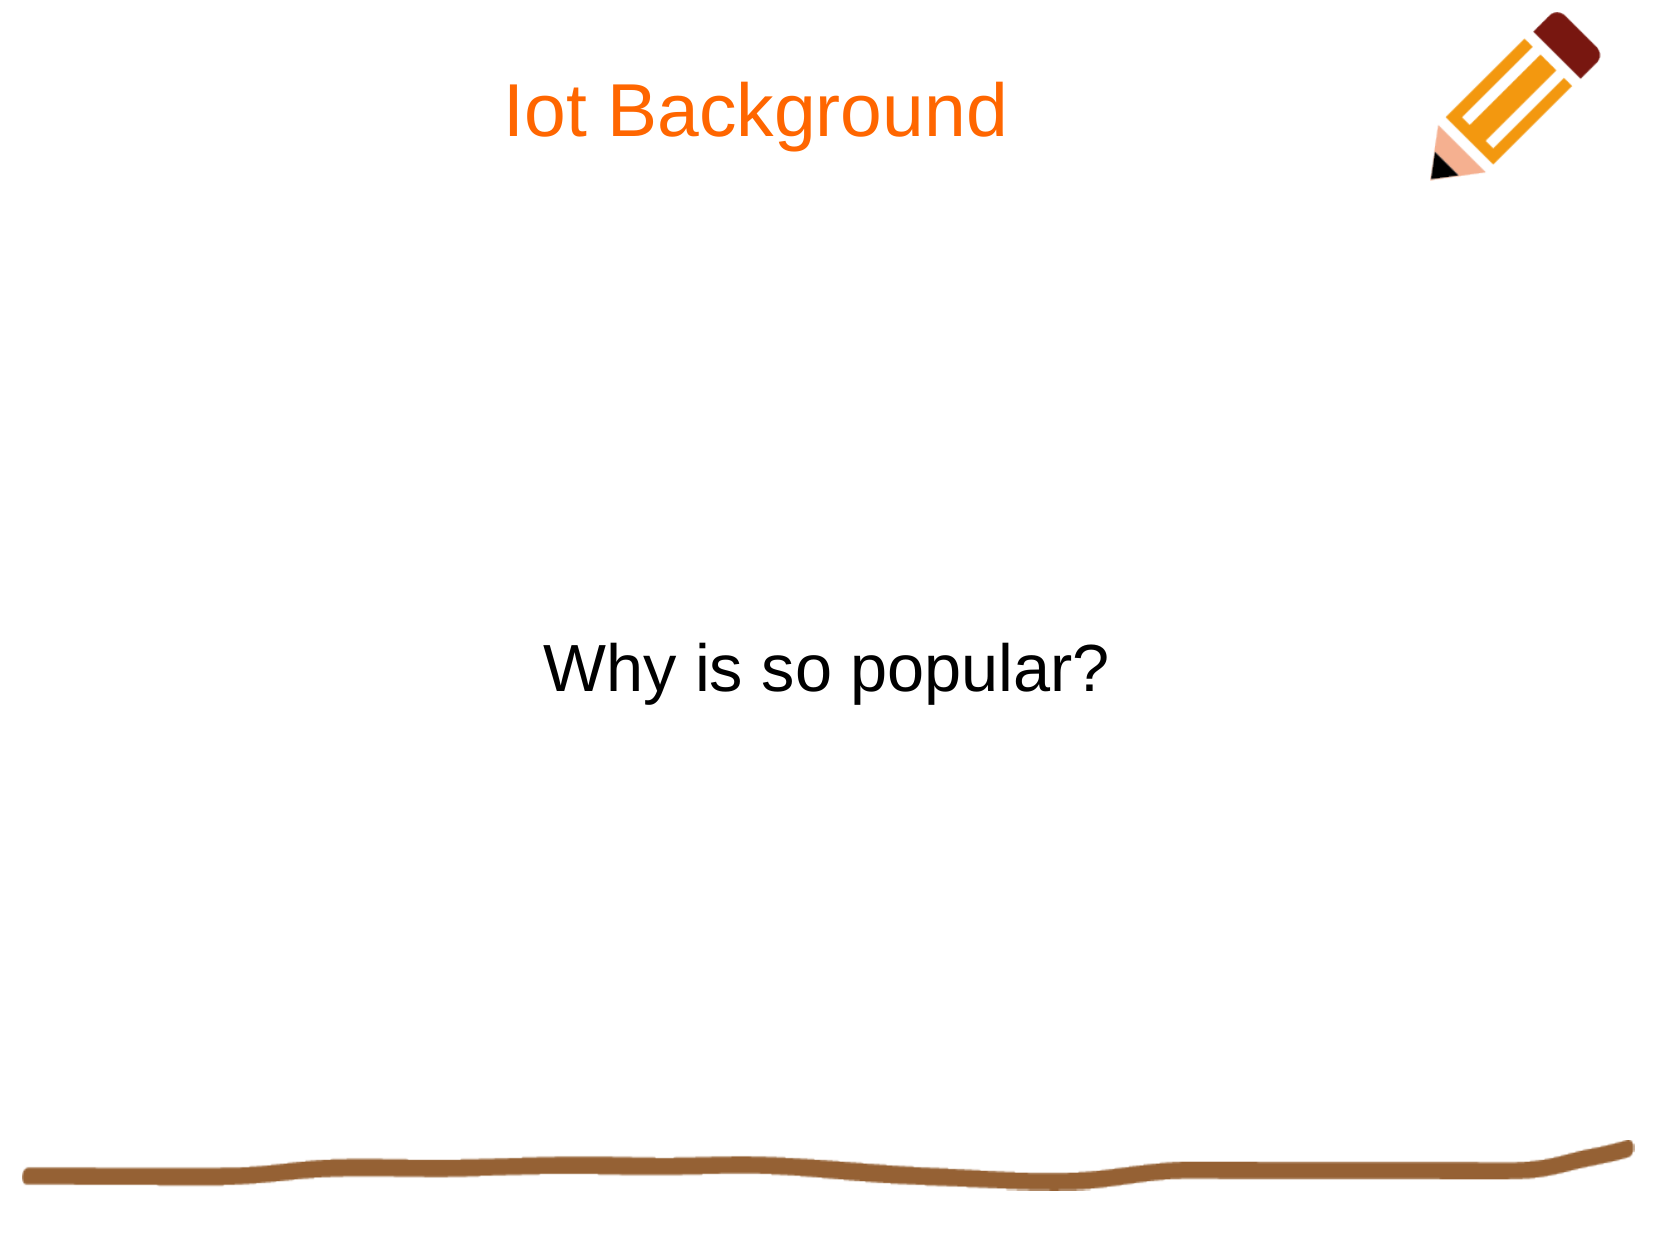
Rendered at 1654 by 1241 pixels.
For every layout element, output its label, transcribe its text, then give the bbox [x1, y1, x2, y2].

subtitle Why is so popular? [82, 290, 1571, 1122]
title Iot Background [82, 49, 1430, 172]
picture [1430, 12, 1601, 181]
picture [22, 1140, 1635, 1191]
